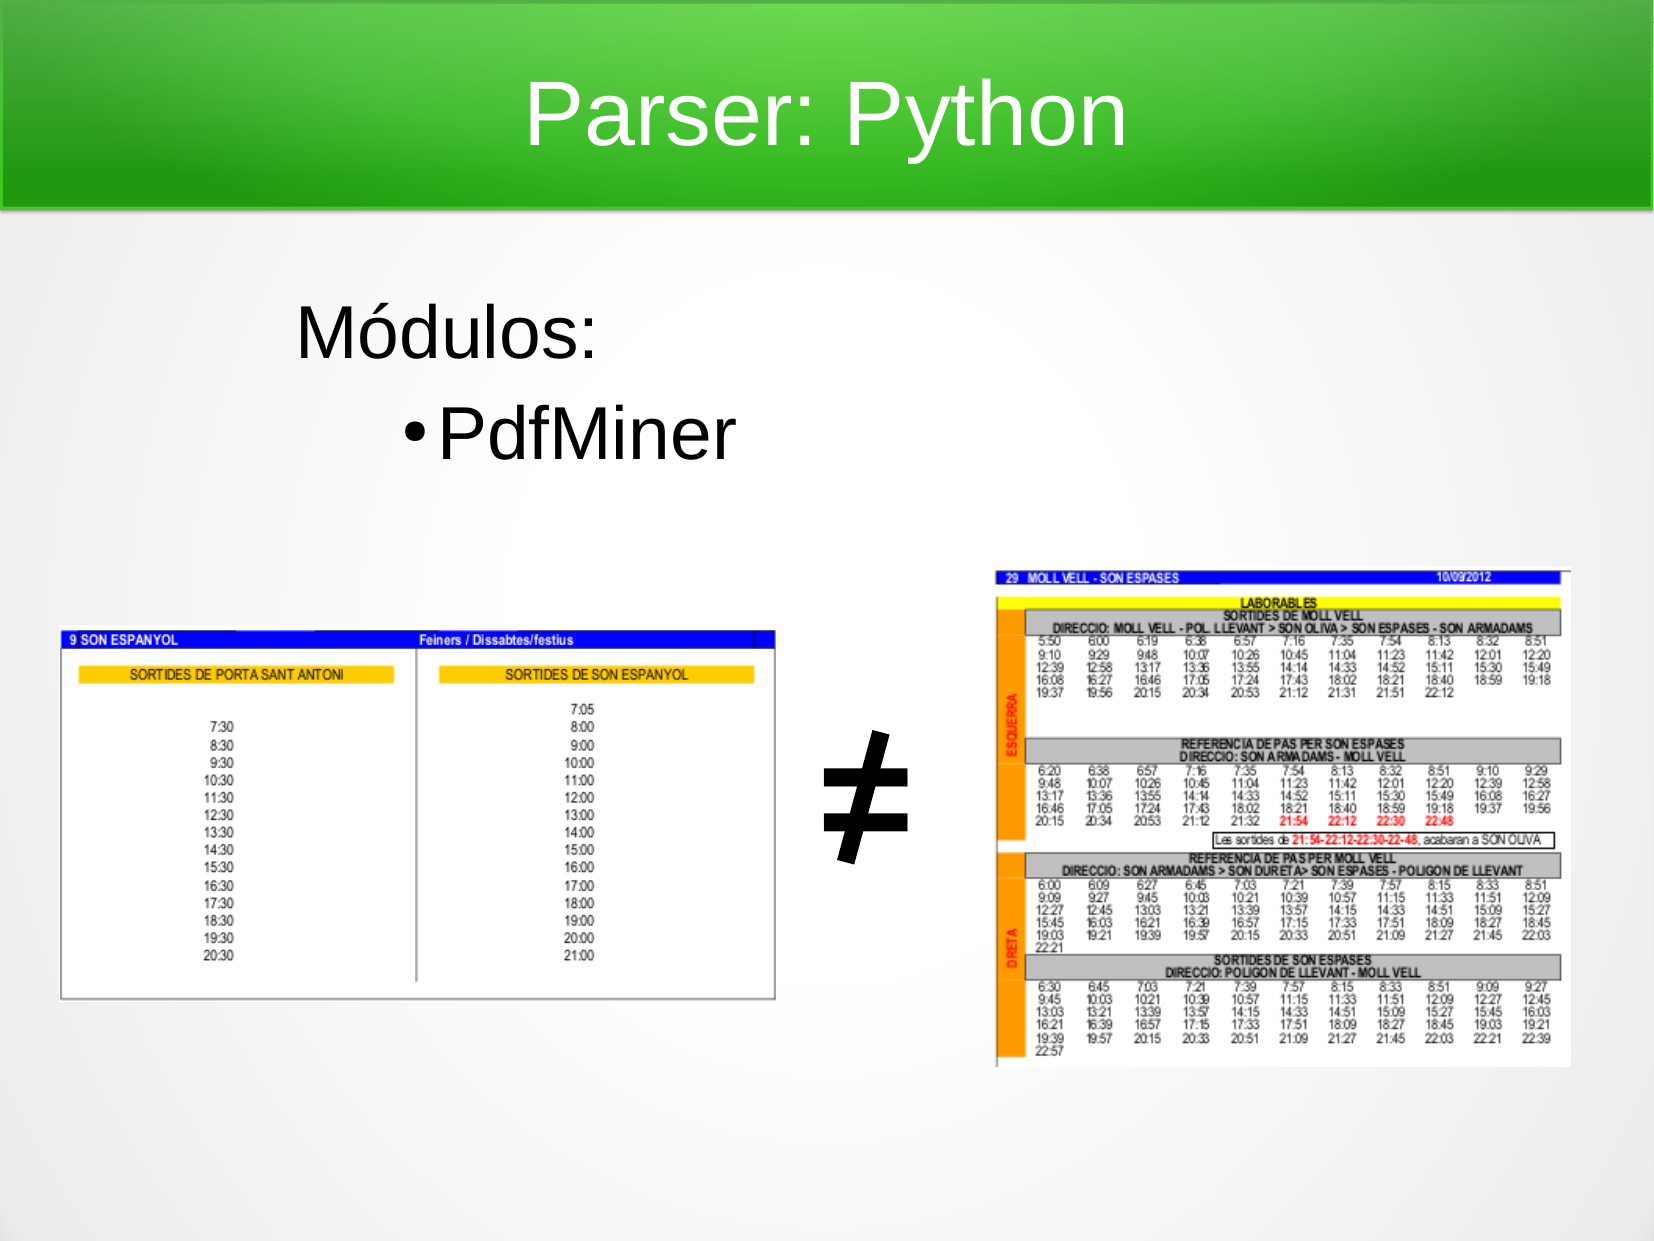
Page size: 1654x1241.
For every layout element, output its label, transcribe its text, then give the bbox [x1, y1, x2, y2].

list Módulos: PdfMiner [82, 290, 1538, 497]
title Parser: Python [82, 49, 1571, 179]
text_box = [803, 696, 934, 898]
picture [992, 566, 1571, 1067]
picture [59, 625, 780, 1002]
